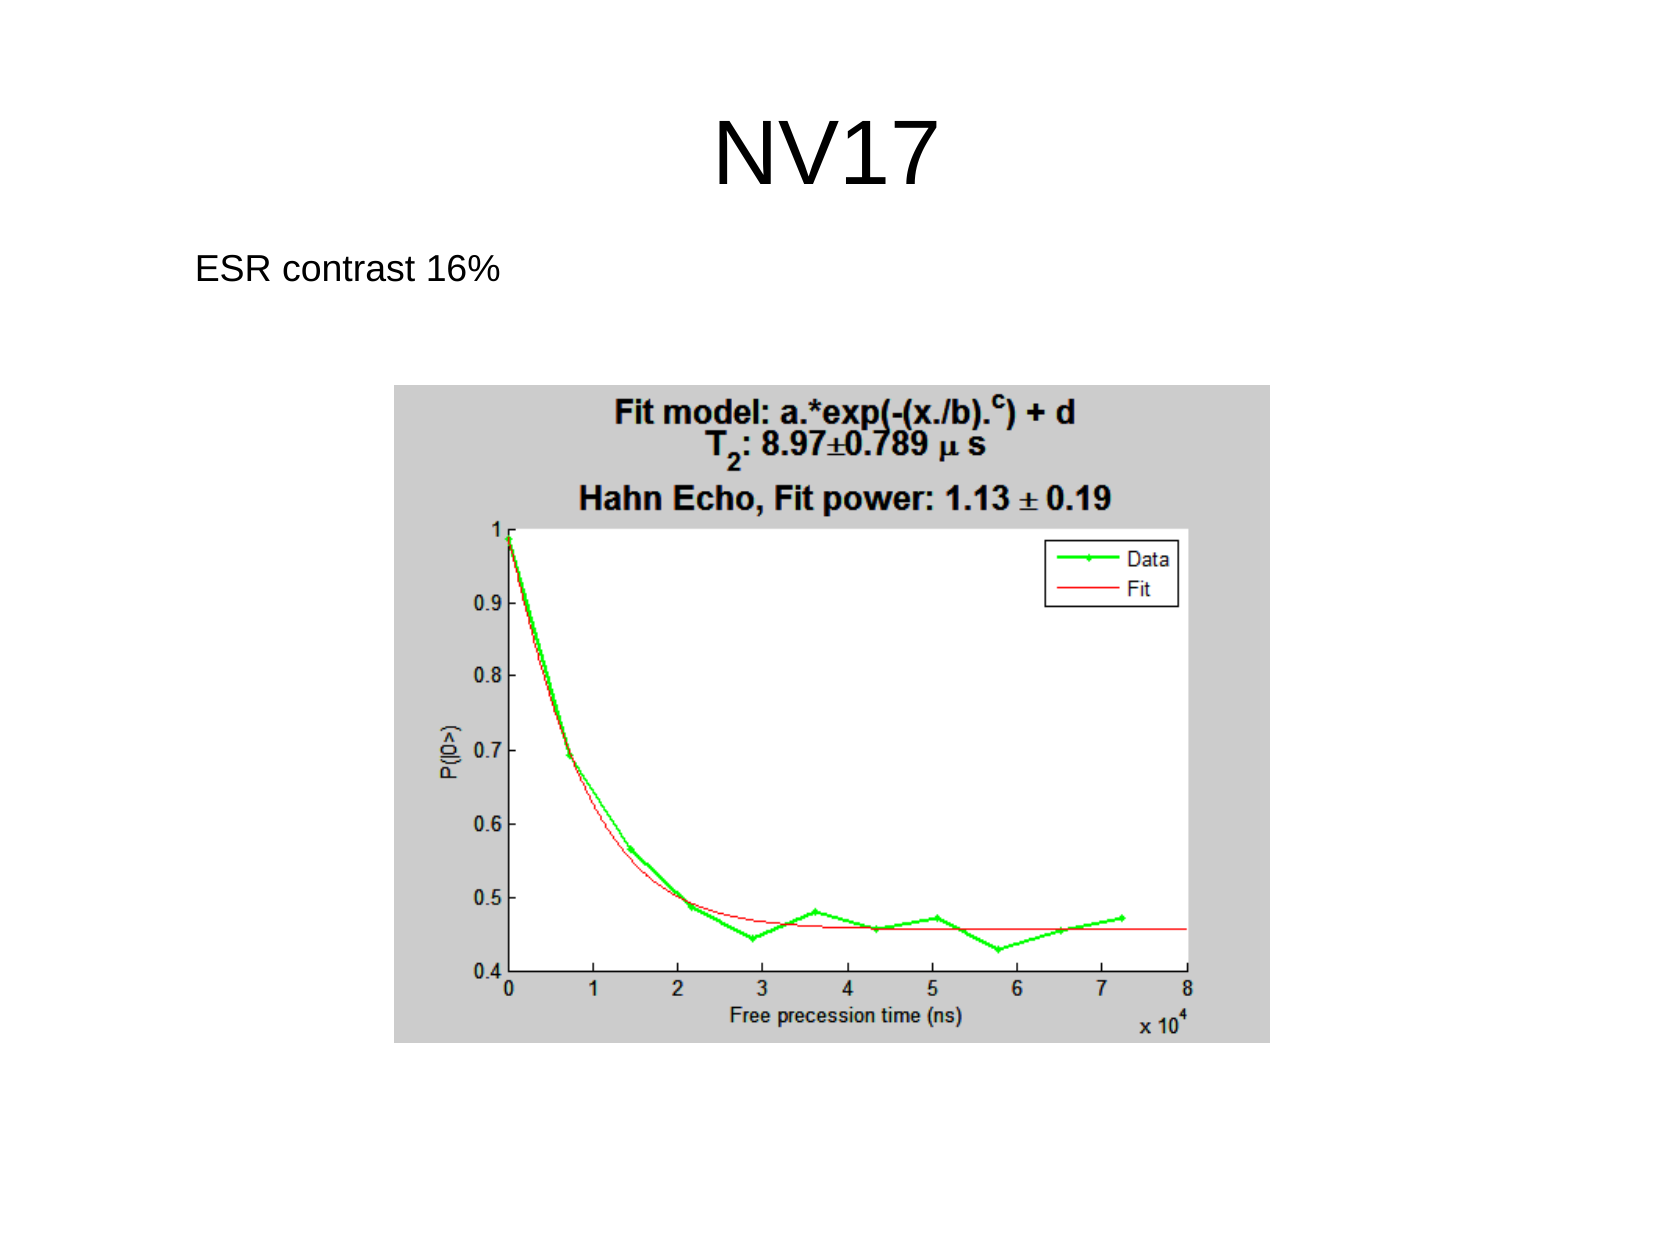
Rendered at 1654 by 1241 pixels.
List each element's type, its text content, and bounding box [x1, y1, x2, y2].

text_box ESR contrast 16% [180, 240, 751, 297]
title NV17 [82, 49, 1571, 257]
picture [394, 385, 1270, 1043]
